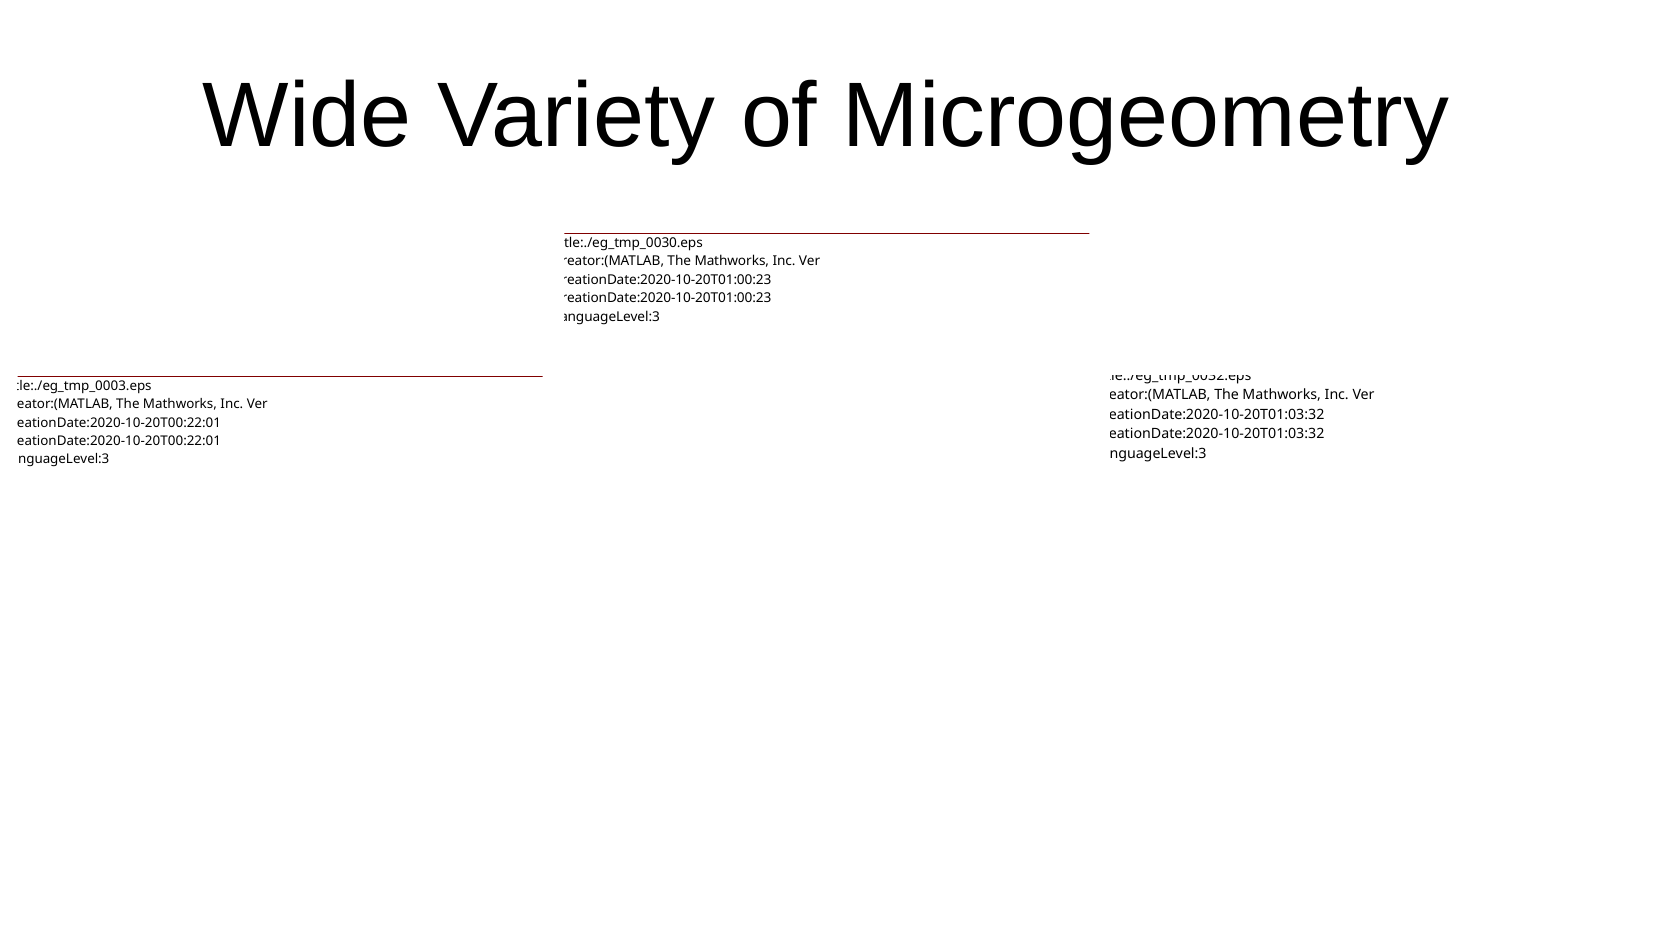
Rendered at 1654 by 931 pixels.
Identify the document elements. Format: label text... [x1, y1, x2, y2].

picture [564, 232, 1090, 758]
picture [17, 375, 543, 901]
title Wide Variety of Microgeometry [82, 12, 1571, 218]
picture [1110, 375, 1636, 901]
